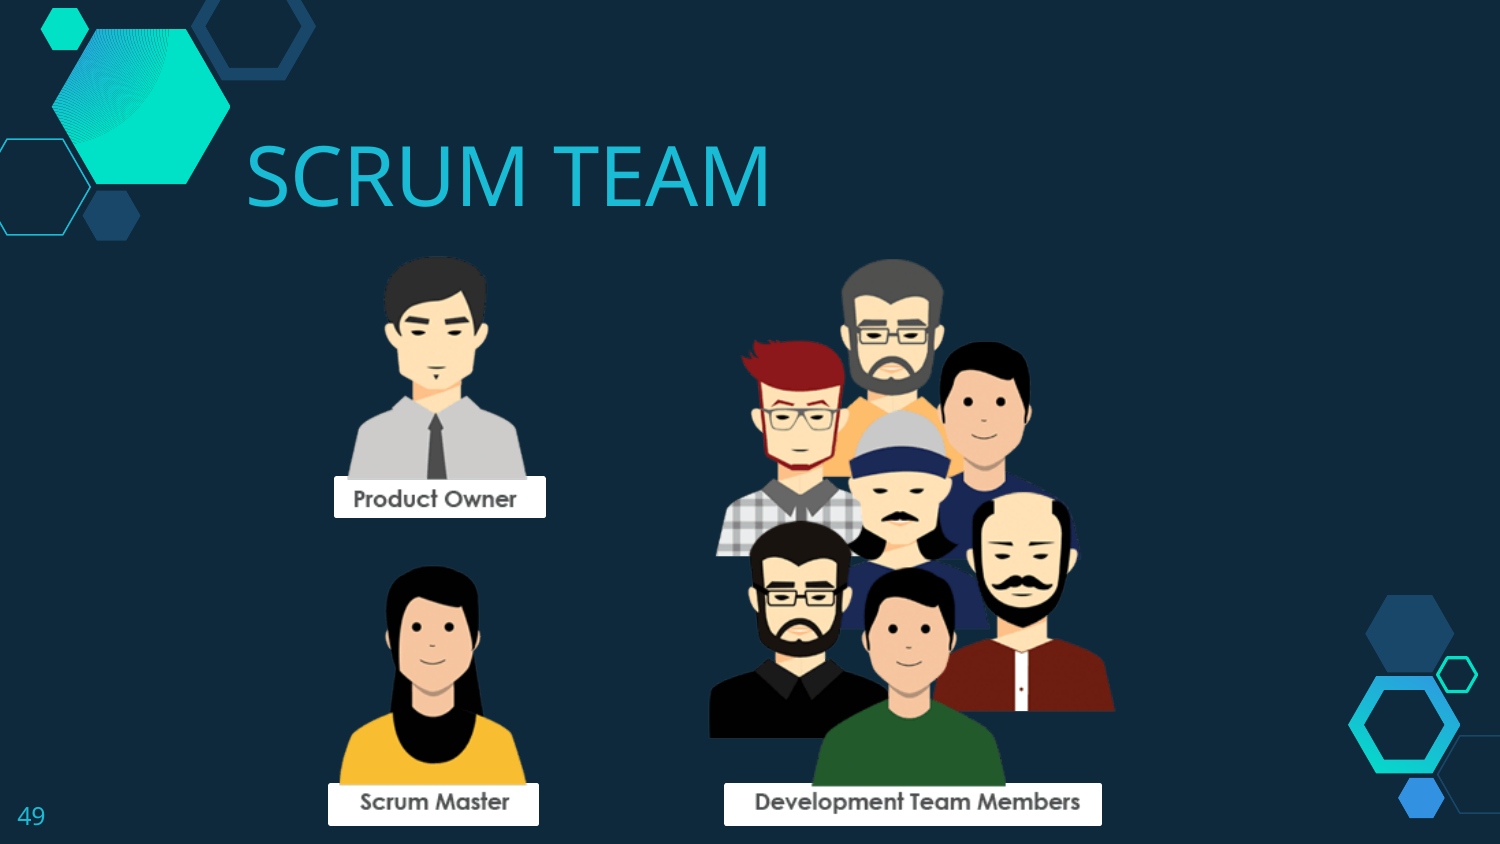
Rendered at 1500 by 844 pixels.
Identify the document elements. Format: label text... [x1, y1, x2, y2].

text_box SCRUM TEAM [230, 115, 1042, 222]
picture [110, 232, 1341, 836]
text_box 49 [2, 785, 93, 844]
